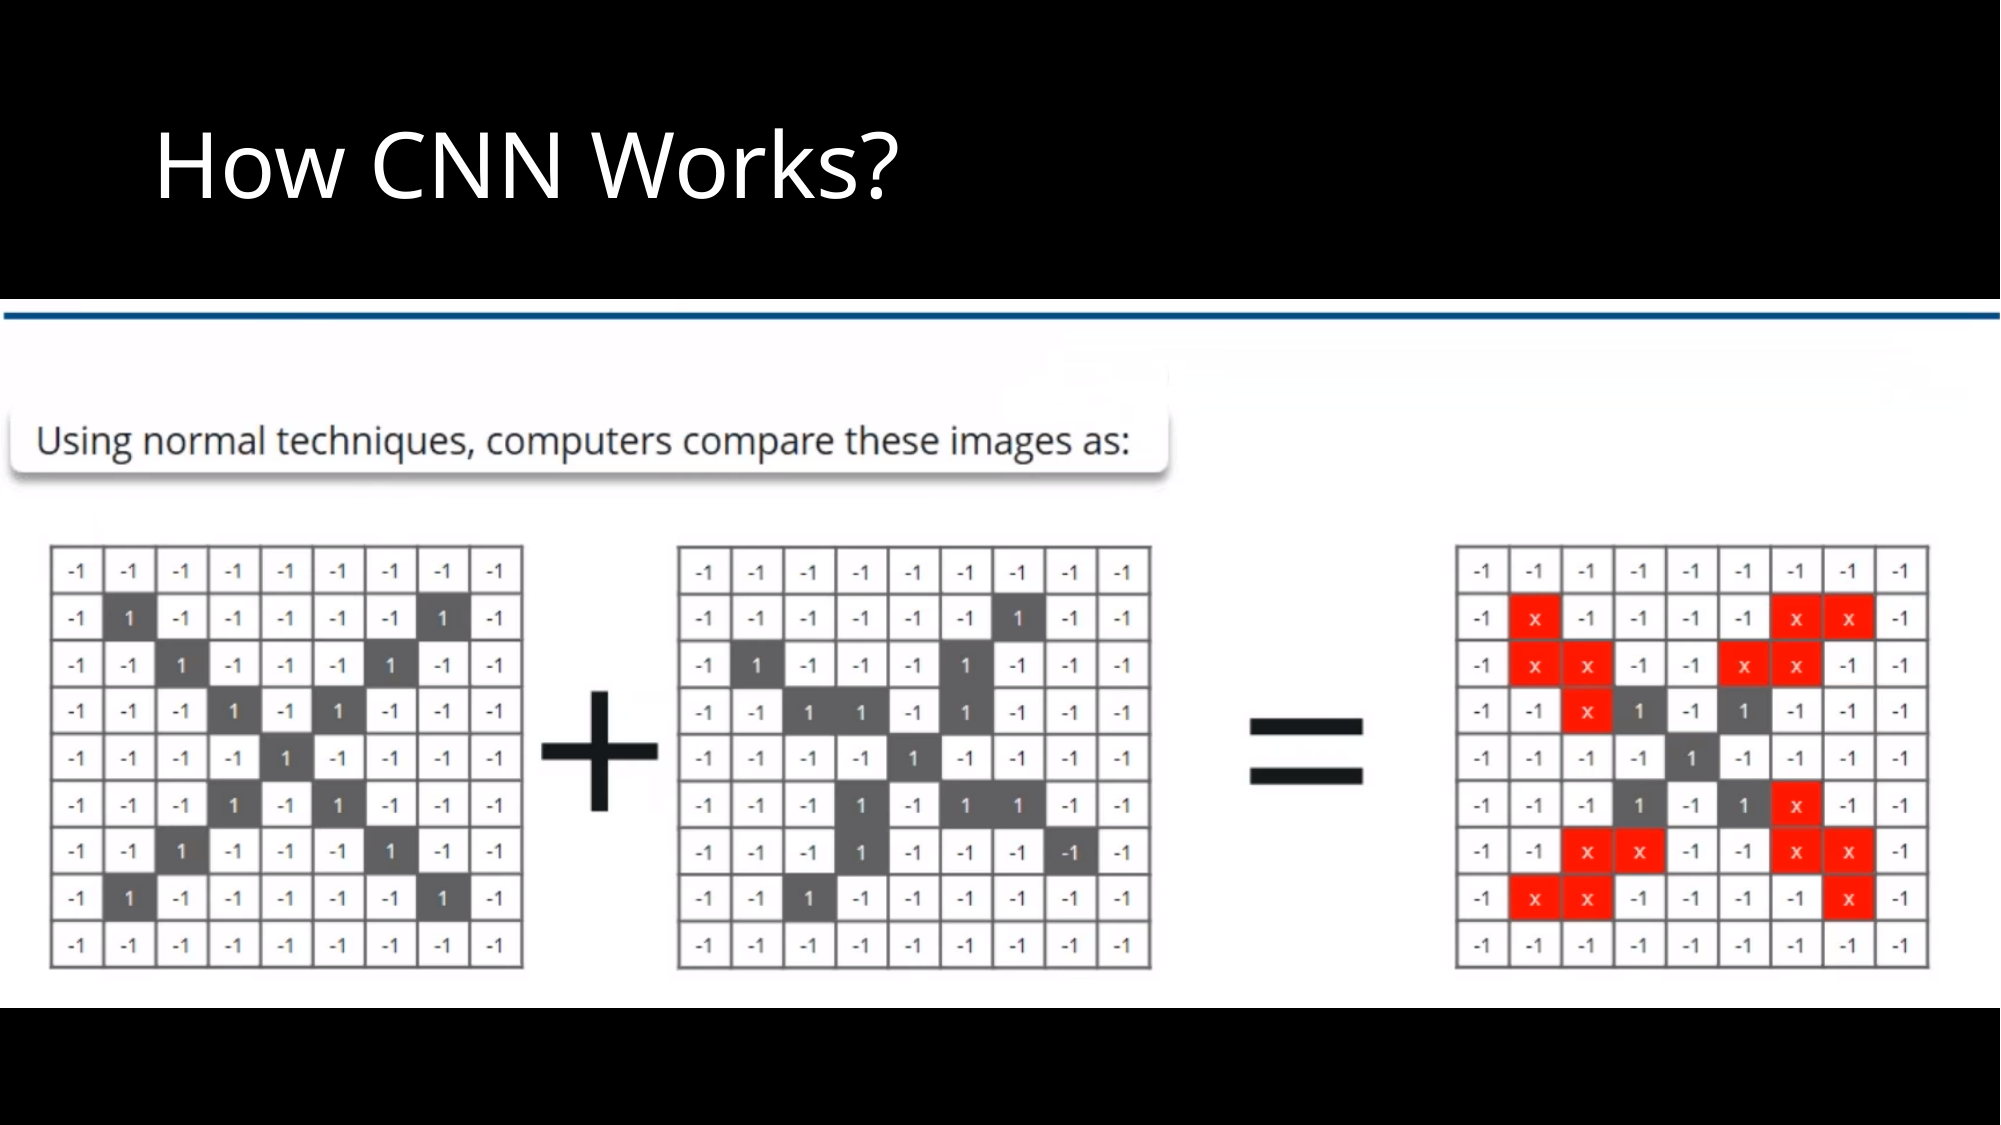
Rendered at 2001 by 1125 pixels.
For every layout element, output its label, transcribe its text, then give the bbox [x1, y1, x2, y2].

picture [0, 299, 2000, 1008]
text_box How CNN Works? [137, 59, 1863, 278]
